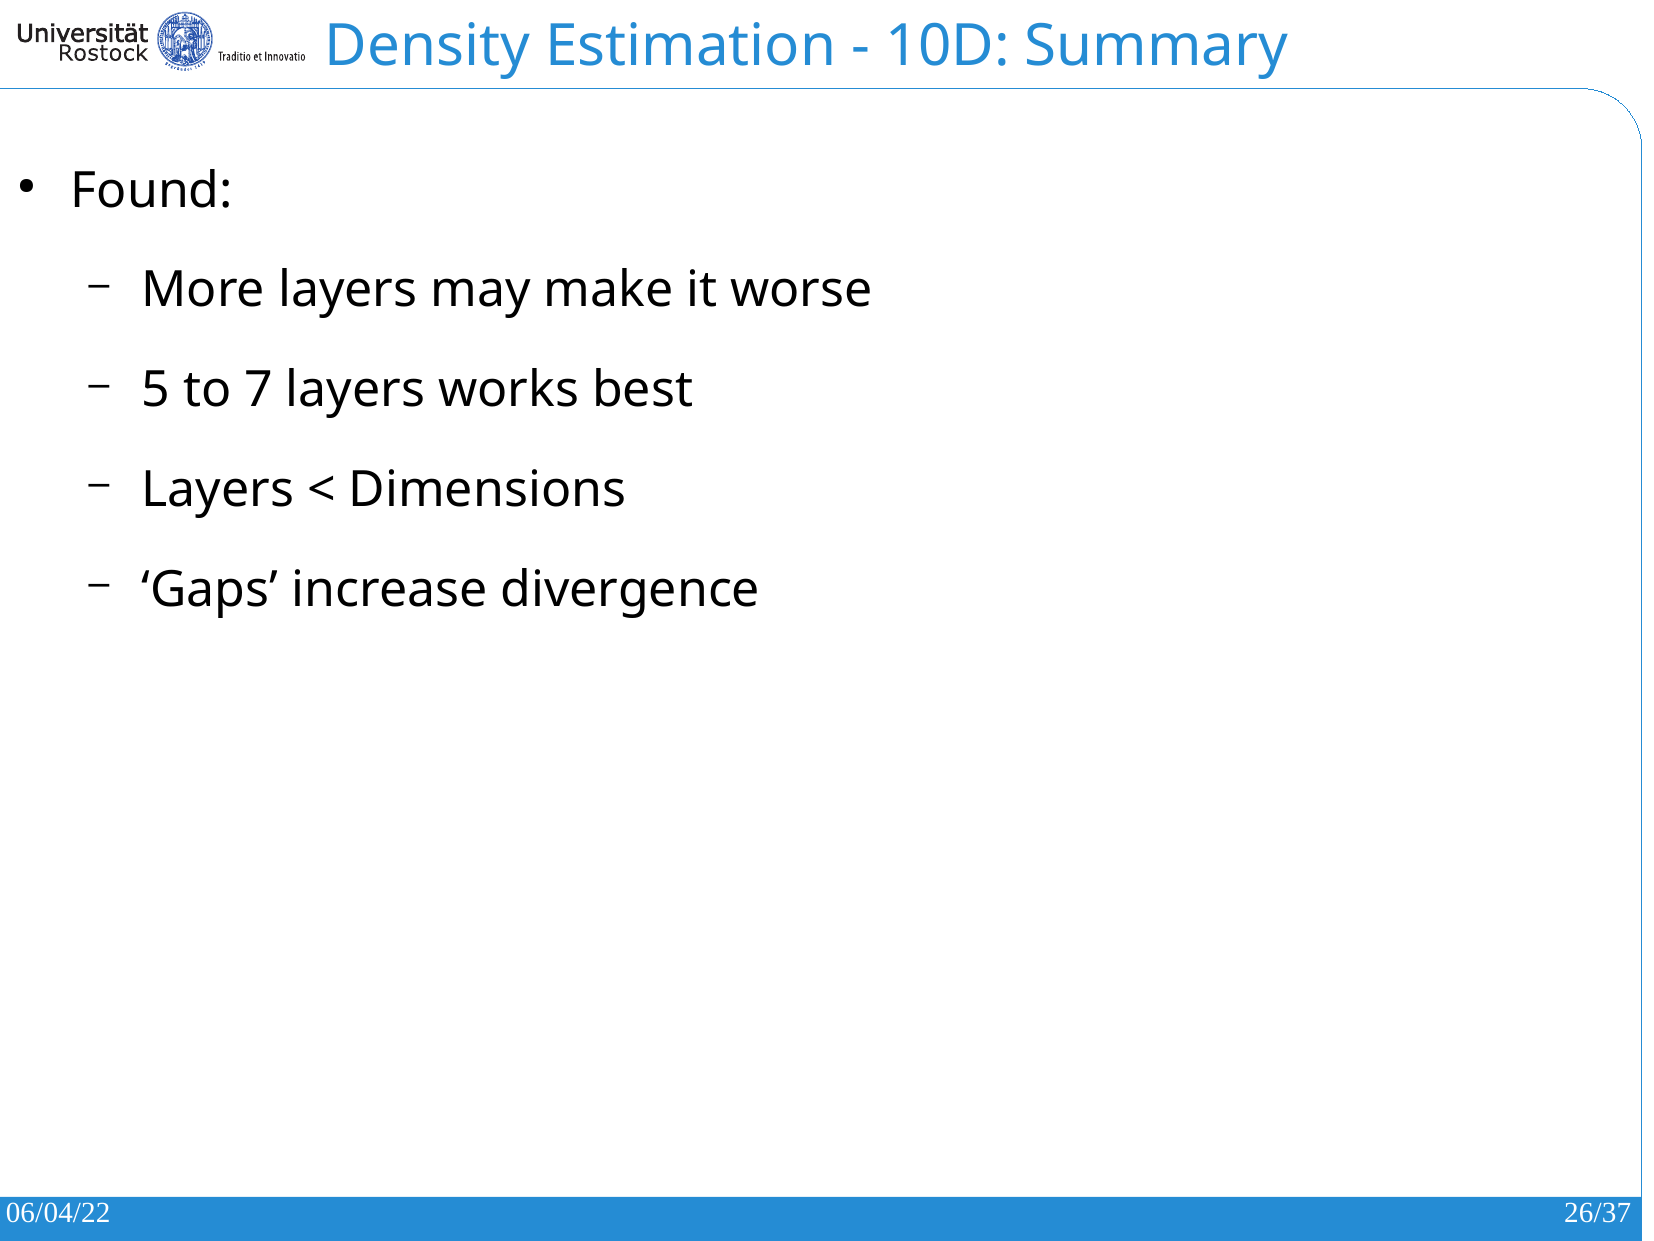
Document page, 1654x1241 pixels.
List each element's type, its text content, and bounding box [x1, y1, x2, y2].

list Found: More layers may make it worse 5 to 7 layers works best Layers < Dimensions ‘Gaps’ increase divergence [0, 94, 1642, 1187]
title Density Estimation - 10D: Summary [324, 8, 1571, 77]
